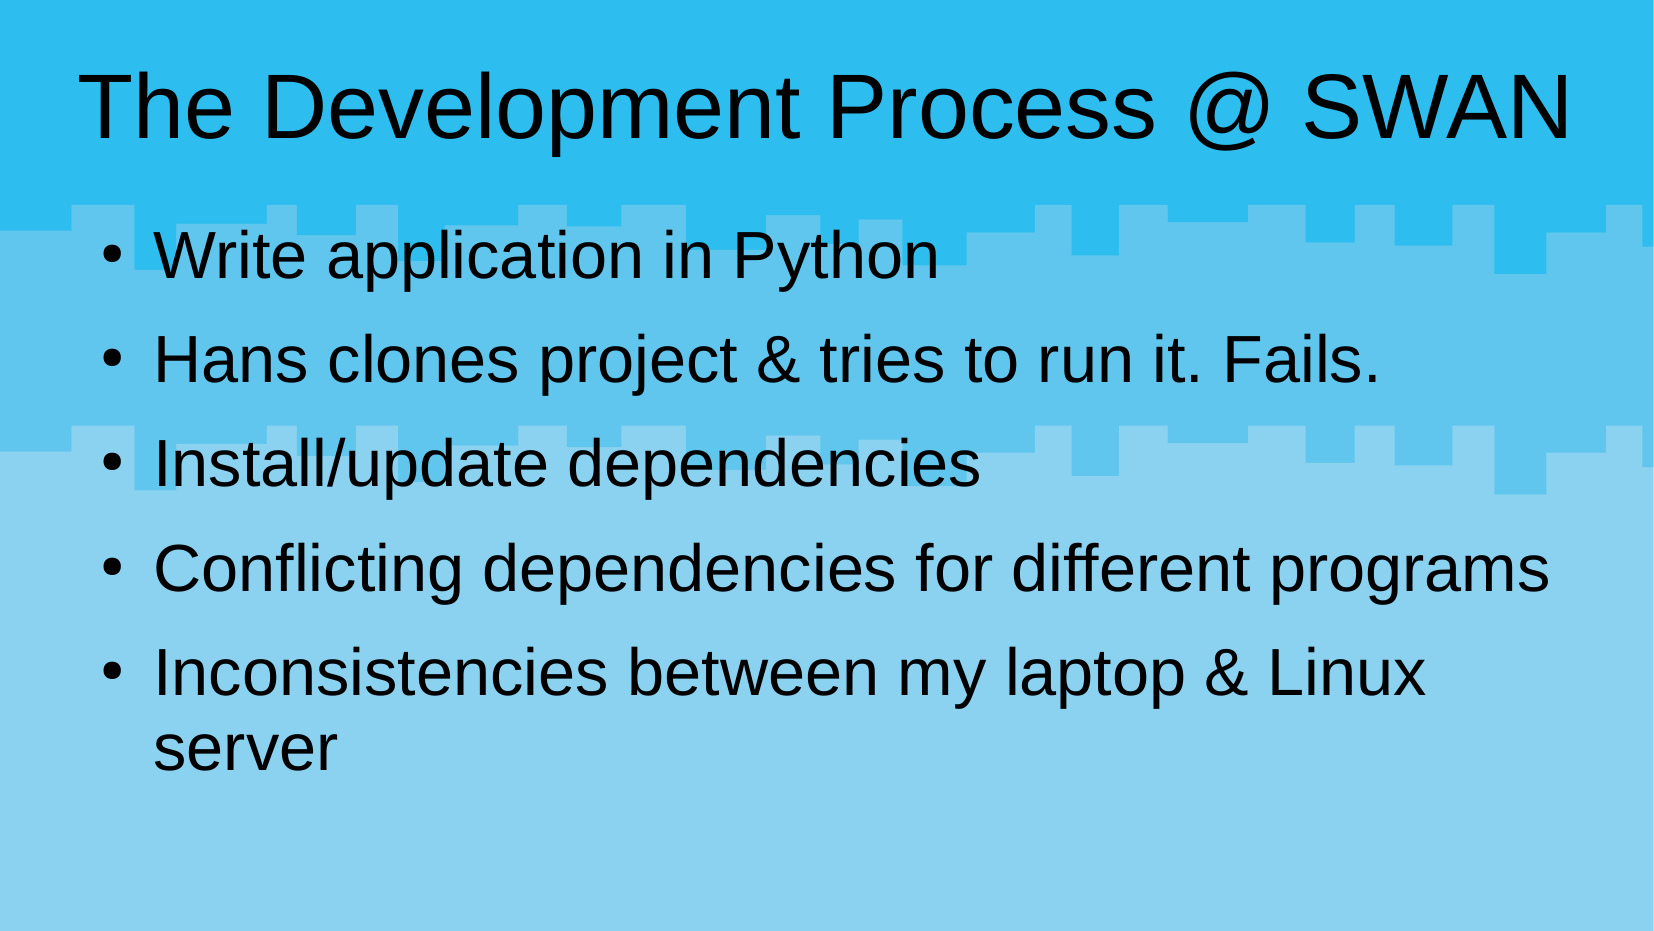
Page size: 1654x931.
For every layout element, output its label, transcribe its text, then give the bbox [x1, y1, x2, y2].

list Write application in Python Hans clones project & tries to run it. Fails. Install/update dependencies Conflicting dependencies for different programs Inconsistencies between my laptop & Linux server [82, 217, 1571, 886]
title The Development Process @ SWAN [59, 9, 1595, 205]
picture [0, 0, 1654, 931]
